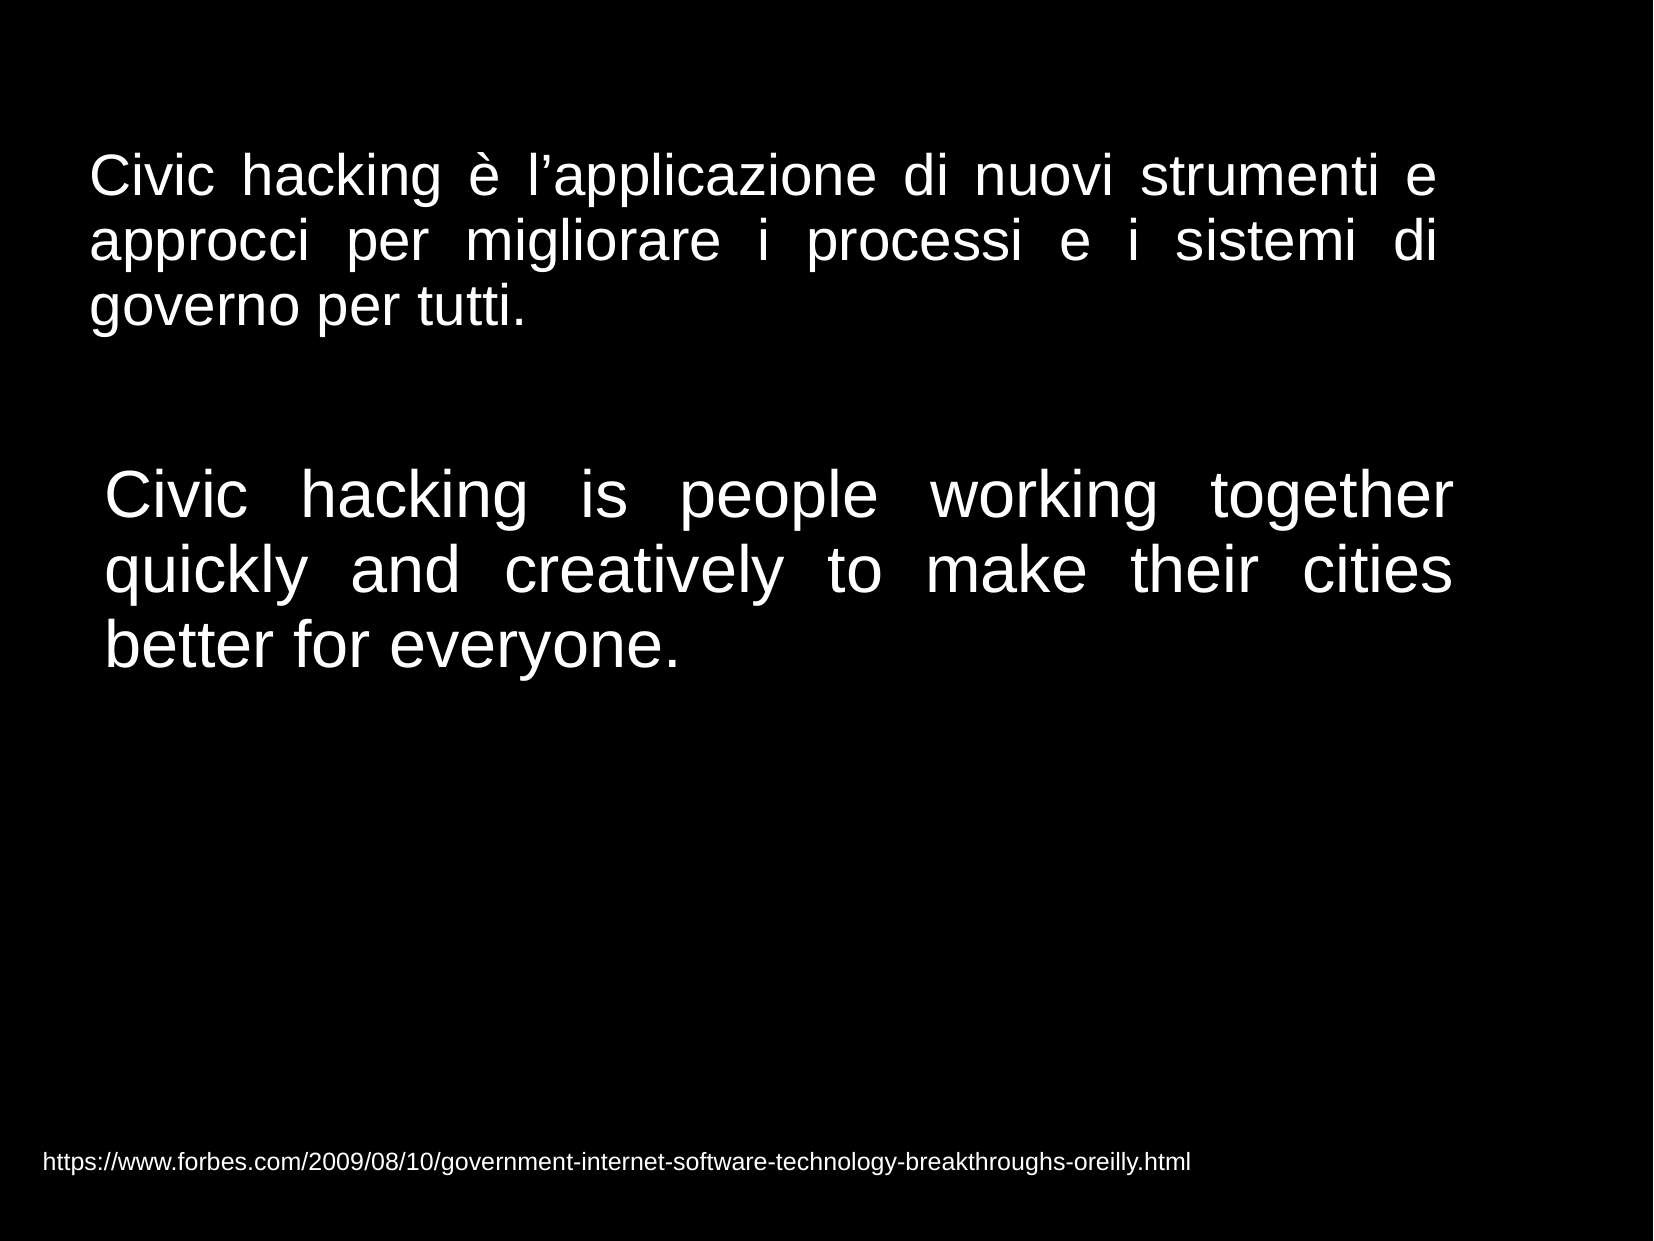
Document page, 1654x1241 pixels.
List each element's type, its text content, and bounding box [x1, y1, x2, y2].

text_box https://www.forbes.com/2009/08/10/government-internet-software-technology-breakthroughs-oreilly.html [27, 1140, 1603, 1211]
text_box Civic hacking is people working together quickly and creatively to make their cities better for everyone. [90, 450, 1471, 824]
text_box Civic hacking è l’applicazione di nuovi strumenti e approcci per migliorare i processi e i sistemi di governo per tutti. [75, 135, 1456, 346]
